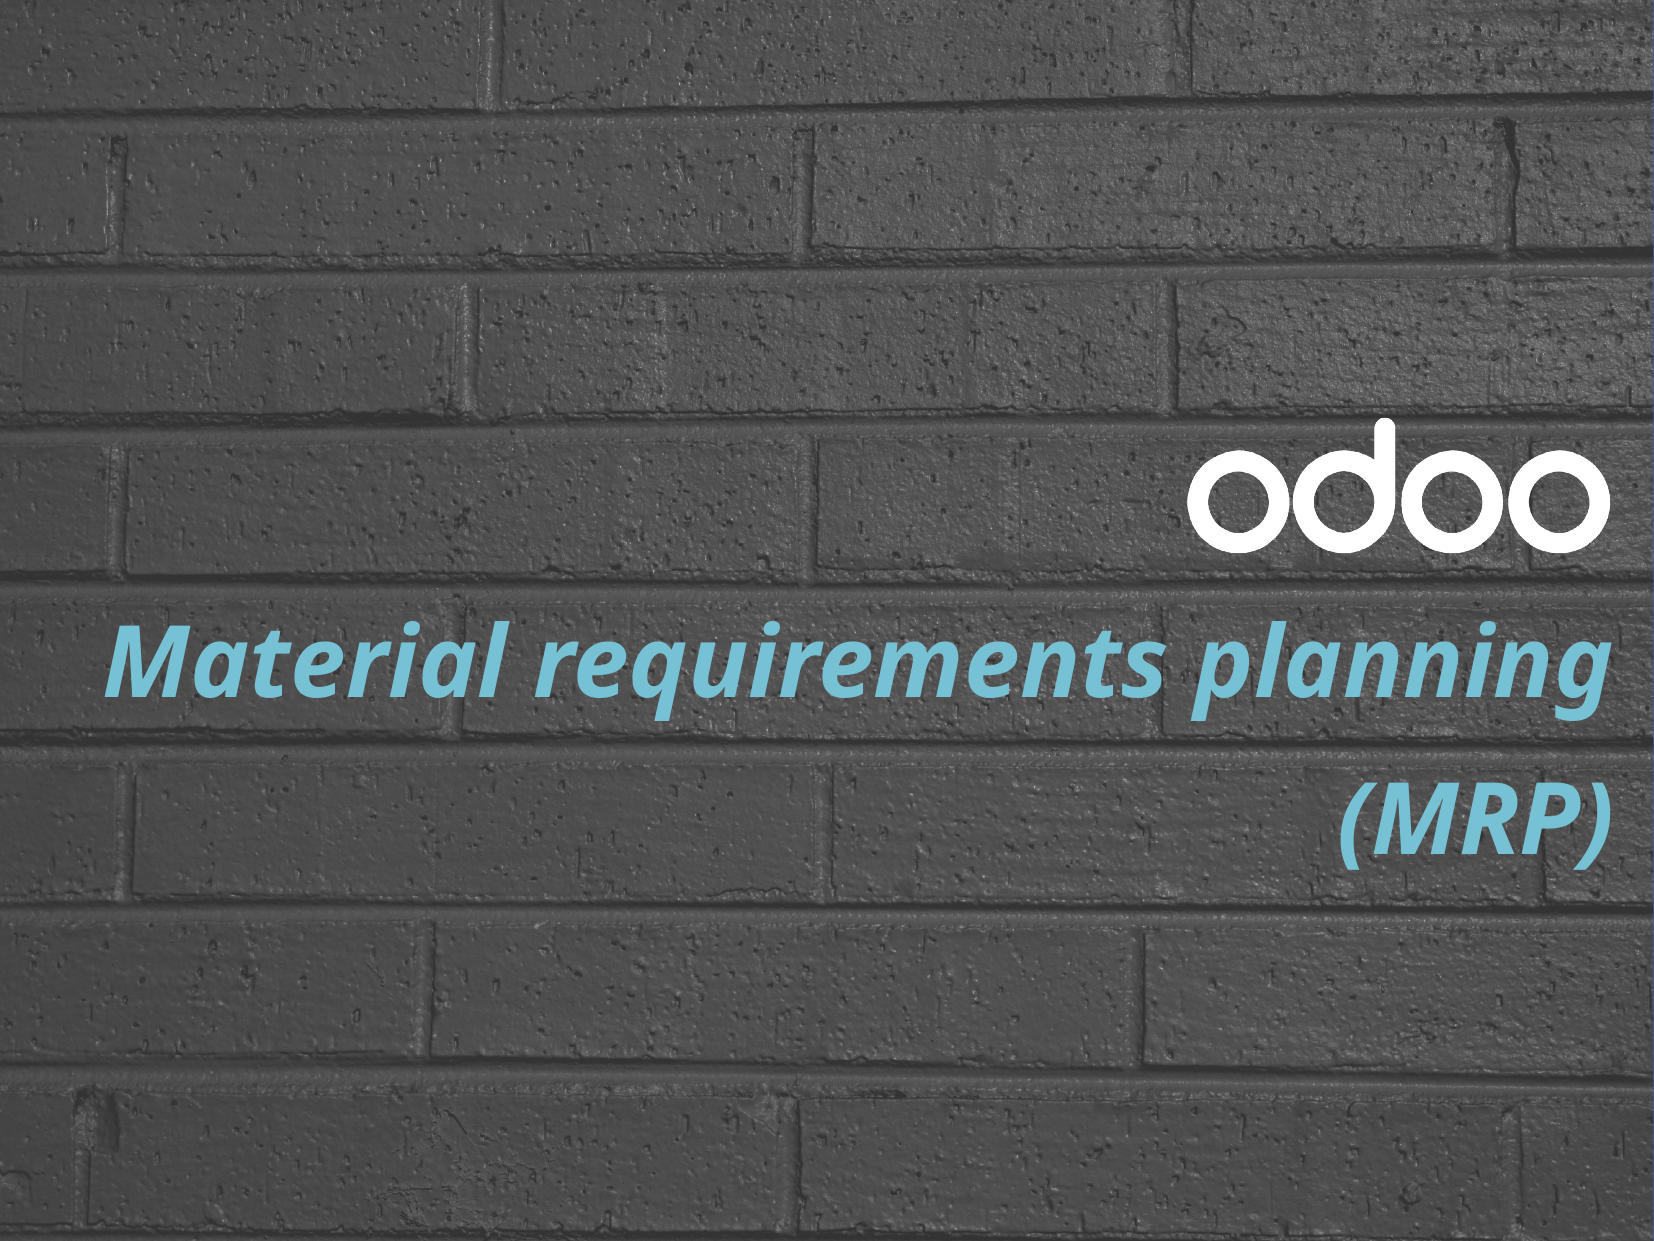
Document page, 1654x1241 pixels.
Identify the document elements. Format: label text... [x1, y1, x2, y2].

picture [0, 0, 1654, 1241]
text_box Material requirements planning (MRP) [35, 562, 1630, 845]
